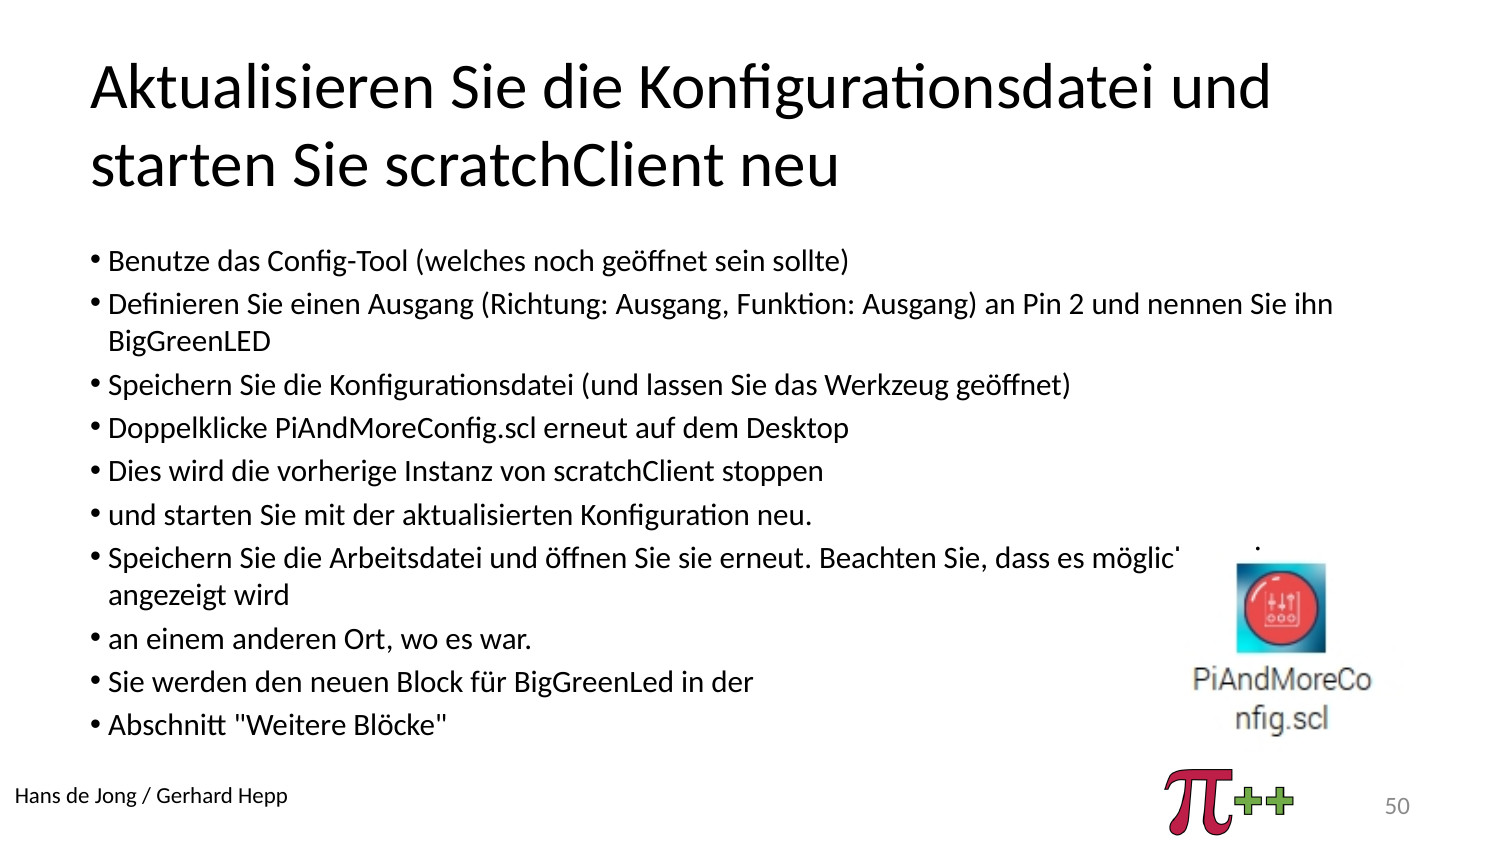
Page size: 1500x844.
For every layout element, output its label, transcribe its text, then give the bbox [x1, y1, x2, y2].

picture [1163, 768, 1294, 836]
picture [1175, 551, 1403, 753]
list Benutze das Config-Tool (welches noch geöffnet sein sollte) Definieren Sie einen Ausgang (Richtung: Ausgang, Funktion: Ausgang) an Pin 2 und nennen Sie ihn BigGreenLED Speichern Sie die Konfigurationsdatei (und lassen Sie das Werkzeug geöffnet) Doppelklicke PiAndMoreConfig.scl erneut auf dem Desktop Dies wird die vorherige Instanz von scratchClient stoppen und starten Sie mit der aktualisierten Konfiguration neu. Speichern Sie die Arbeitsdatei und öffnen Sie sie erneut. Beachten Sie, dass es möglicherweise angezeigt wird an einem anderen Ort, wo es war. Sie werden den neuen Block für BigGreenLed in der Abschnitt "Weitere Blöcke" [75, 232, 1425, 754]
slide_number <getal> [1340, 782, 1425, 827]
title Aktualisieren Sie die Konfigurationsdatei und starten Sie scratchClient neu [75, 33, 1425, 210]
